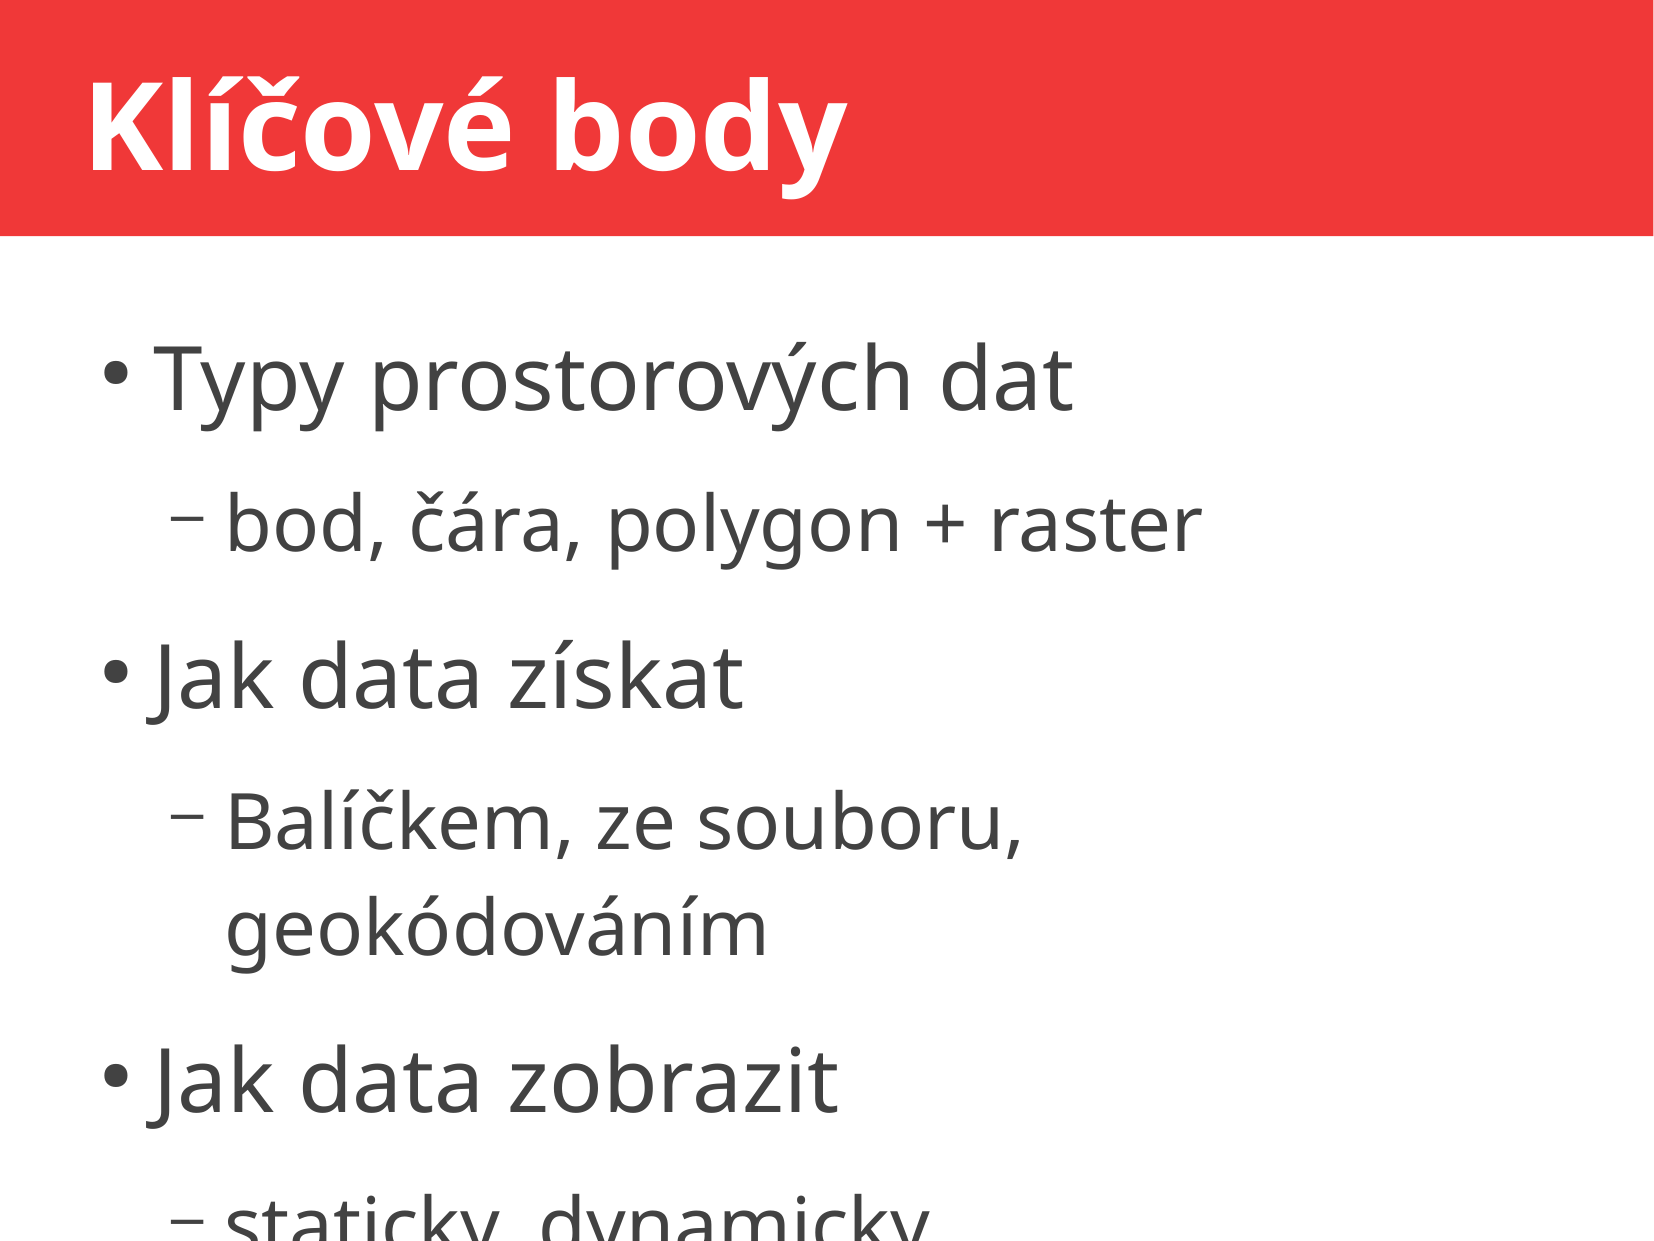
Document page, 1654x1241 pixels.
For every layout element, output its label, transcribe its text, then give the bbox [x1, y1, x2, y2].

title Klíčové body [82, 19, 1571, 227]
list Typy prostorových dat bod, čára, polygon + raster Jak data získat Balíčkem, ze souboru, geokódováním Jak data zobrazit staticky, dynamicky [82, 314, 1563, 1080]
